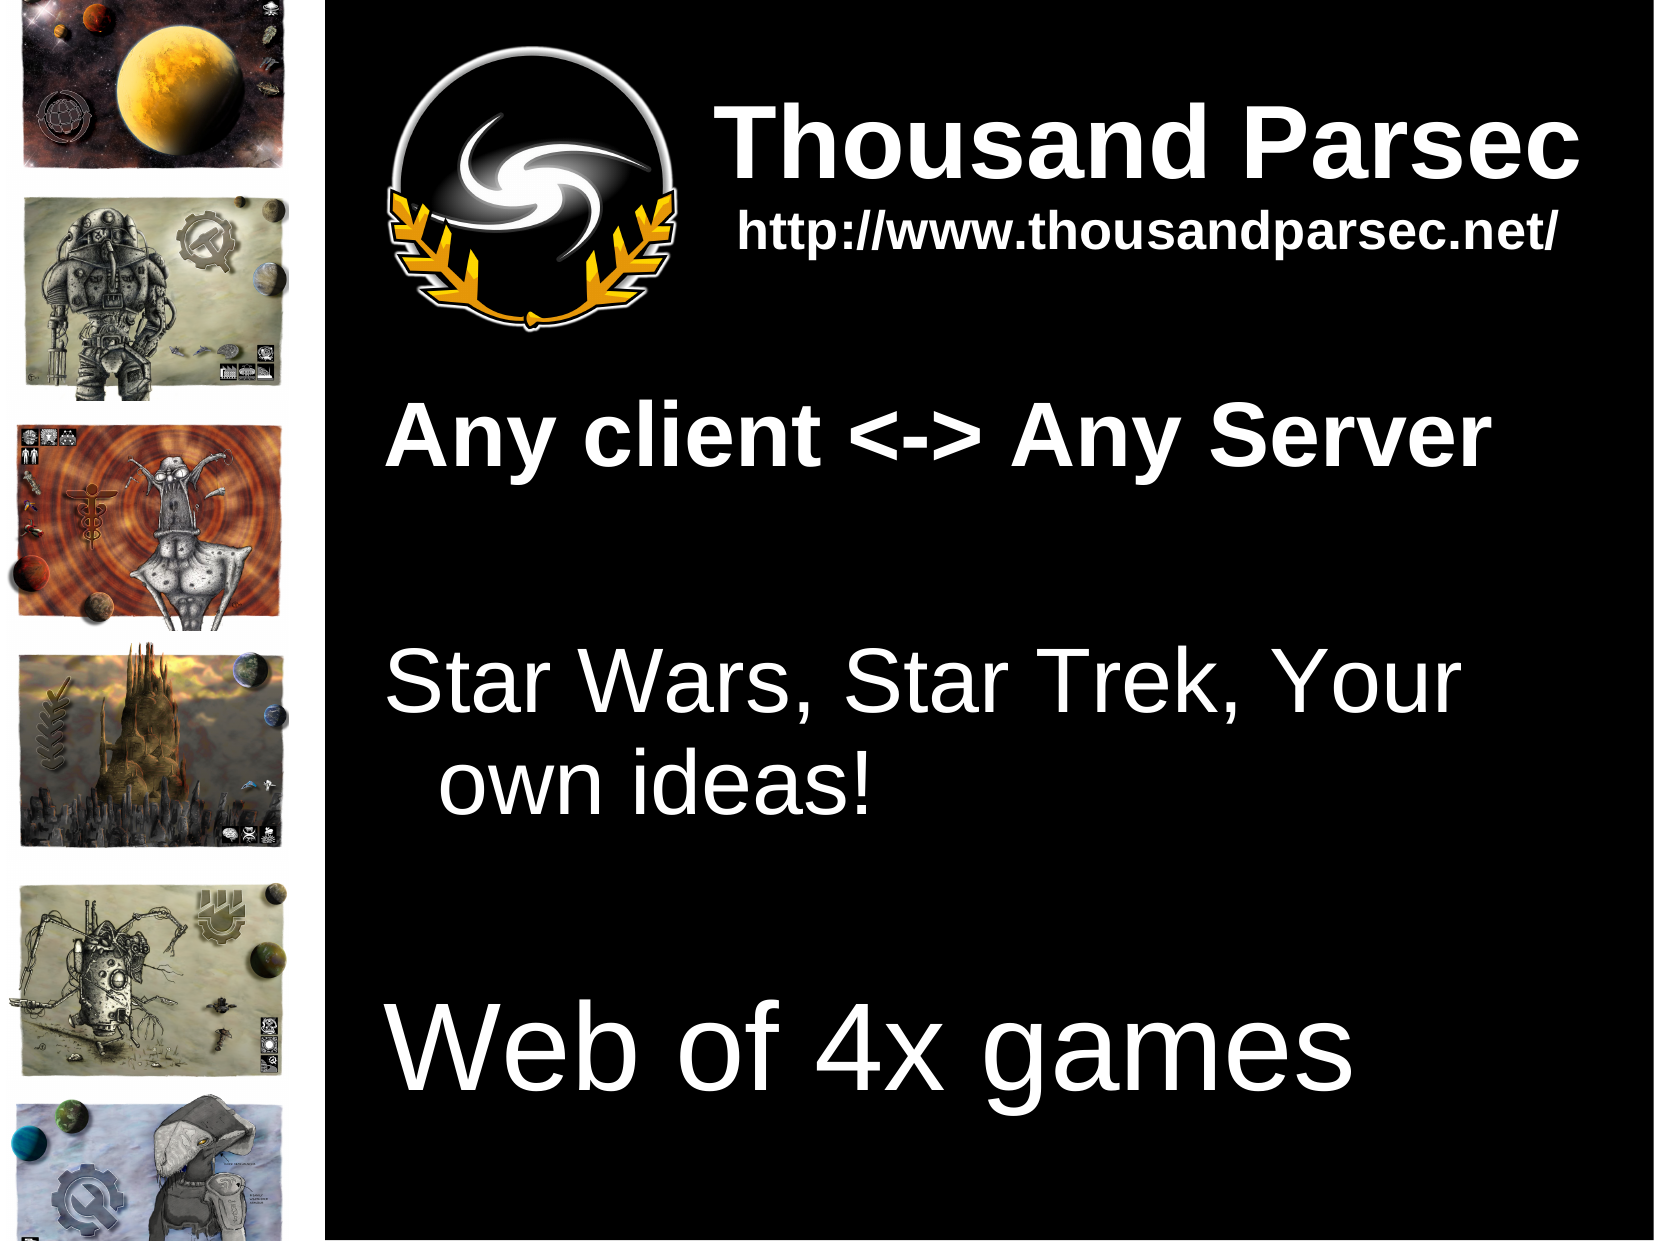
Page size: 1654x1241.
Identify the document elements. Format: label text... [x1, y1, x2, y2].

list Any client <-> Any Server Star Wars, Star Trek, Your own ideas! Web of 4x games [366, 383, 1648, 1188]
text_box Thousand Parsec http://www.thousandparsec.net/ [673, 76, 1625, 353]
picture [383, 46, 680, 342]
picture [6, 0, 289, 1241]
